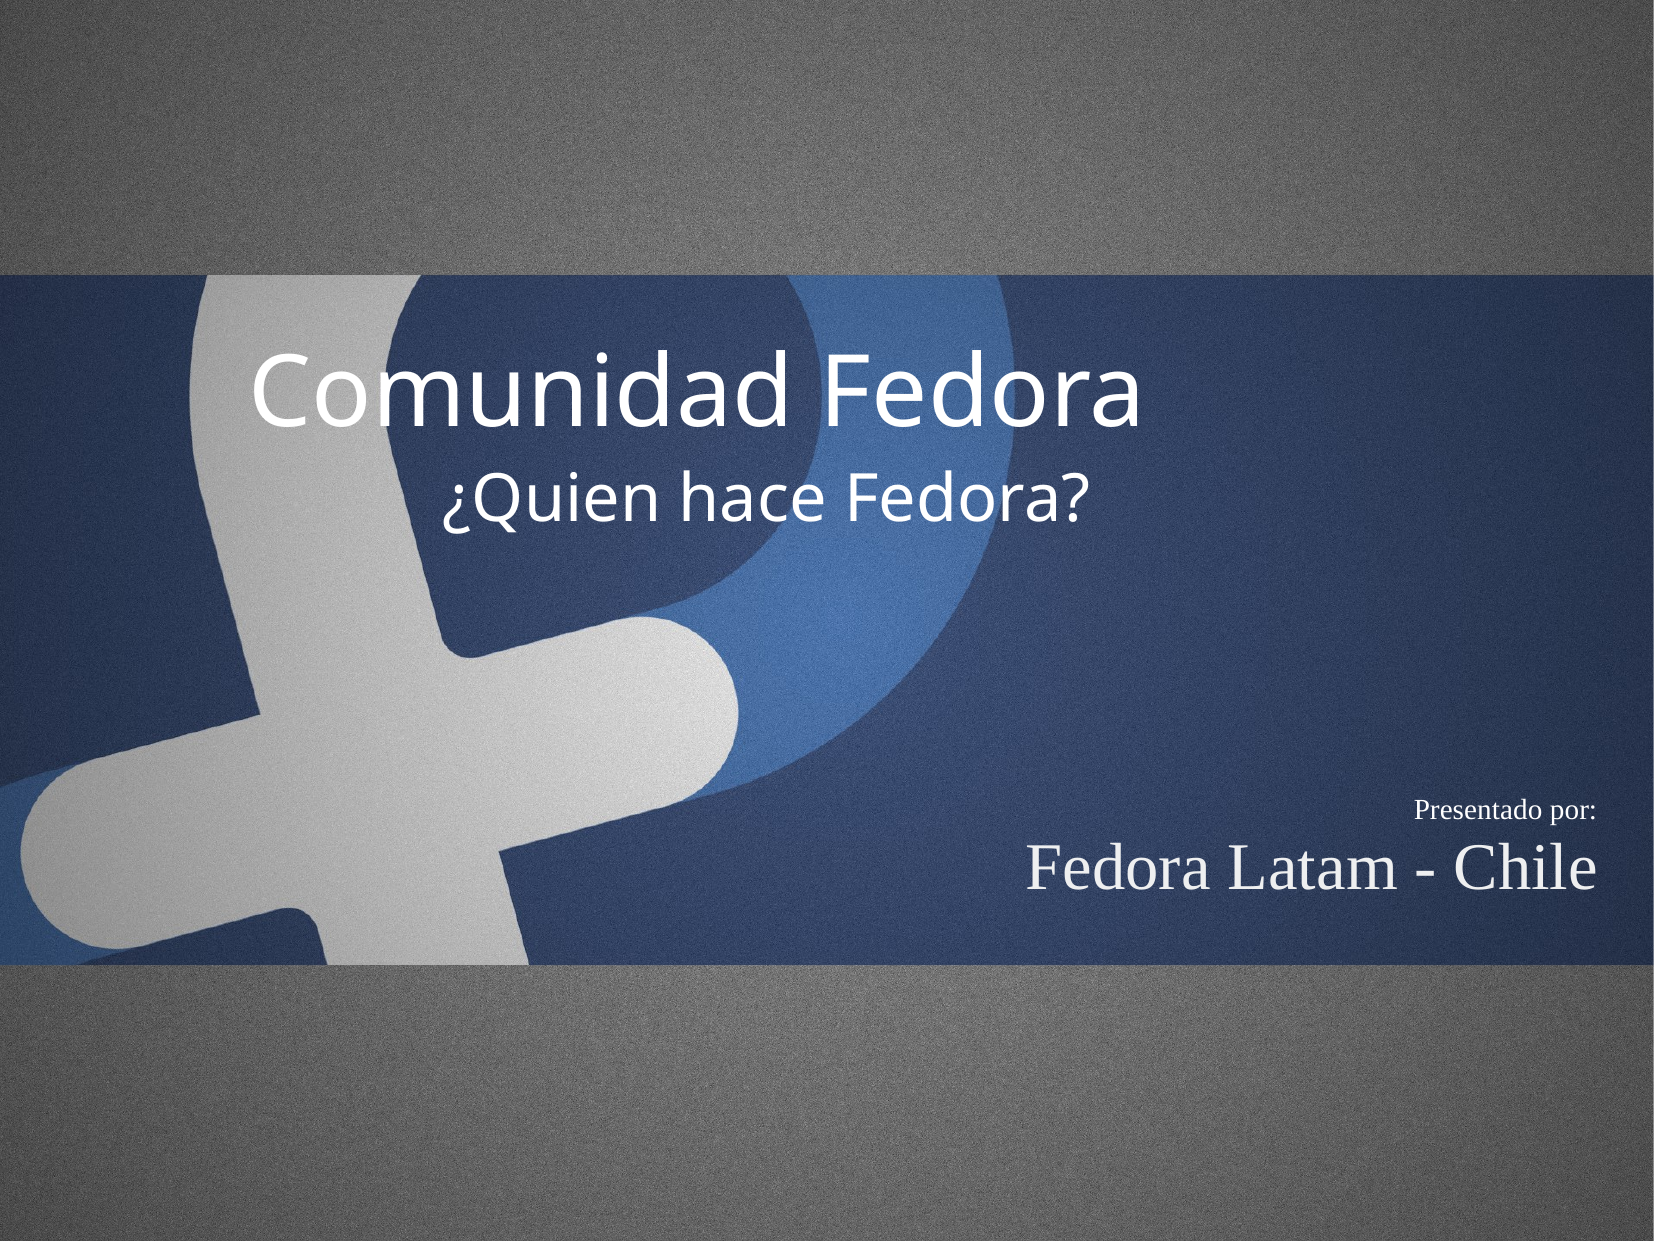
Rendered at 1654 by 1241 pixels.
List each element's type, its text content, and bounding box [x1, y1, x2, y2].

text_box Fedora Latam - Chile [649, 820, 1615, 910]
subtitle ¿Quien hace Fedora? [442, 458, 1601, 621]
picture [0, 0, 1654, 1241]
title Comunidad Fedora [248, 330, 1599, 449]
text_box Presentado por: [797, 784, 1613, 855]
